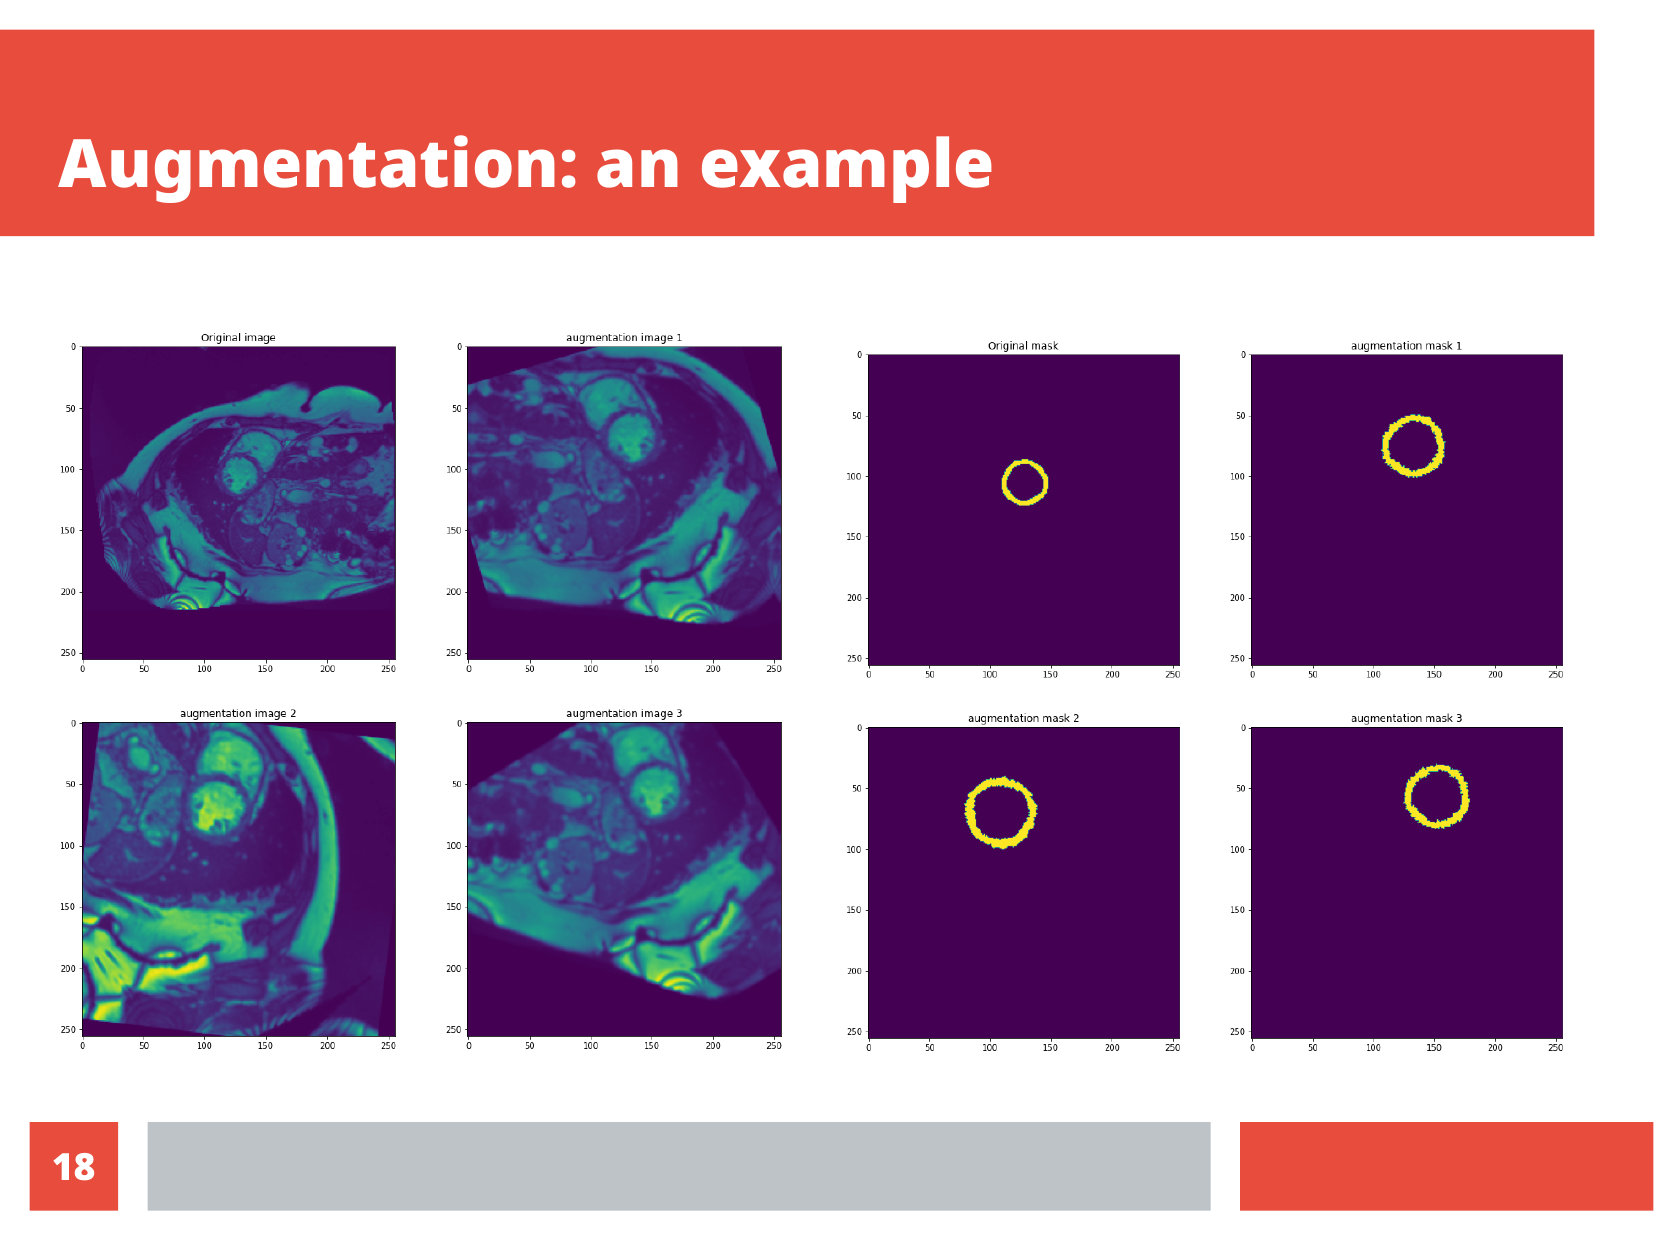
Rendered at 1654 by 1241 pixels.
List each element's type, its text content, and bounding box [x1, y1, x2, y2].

title Augmentation: an example [59, 59, 1595, 207]
picture [838, 330, 1571, 1063]
picture [47, 321, 792, 1052]
